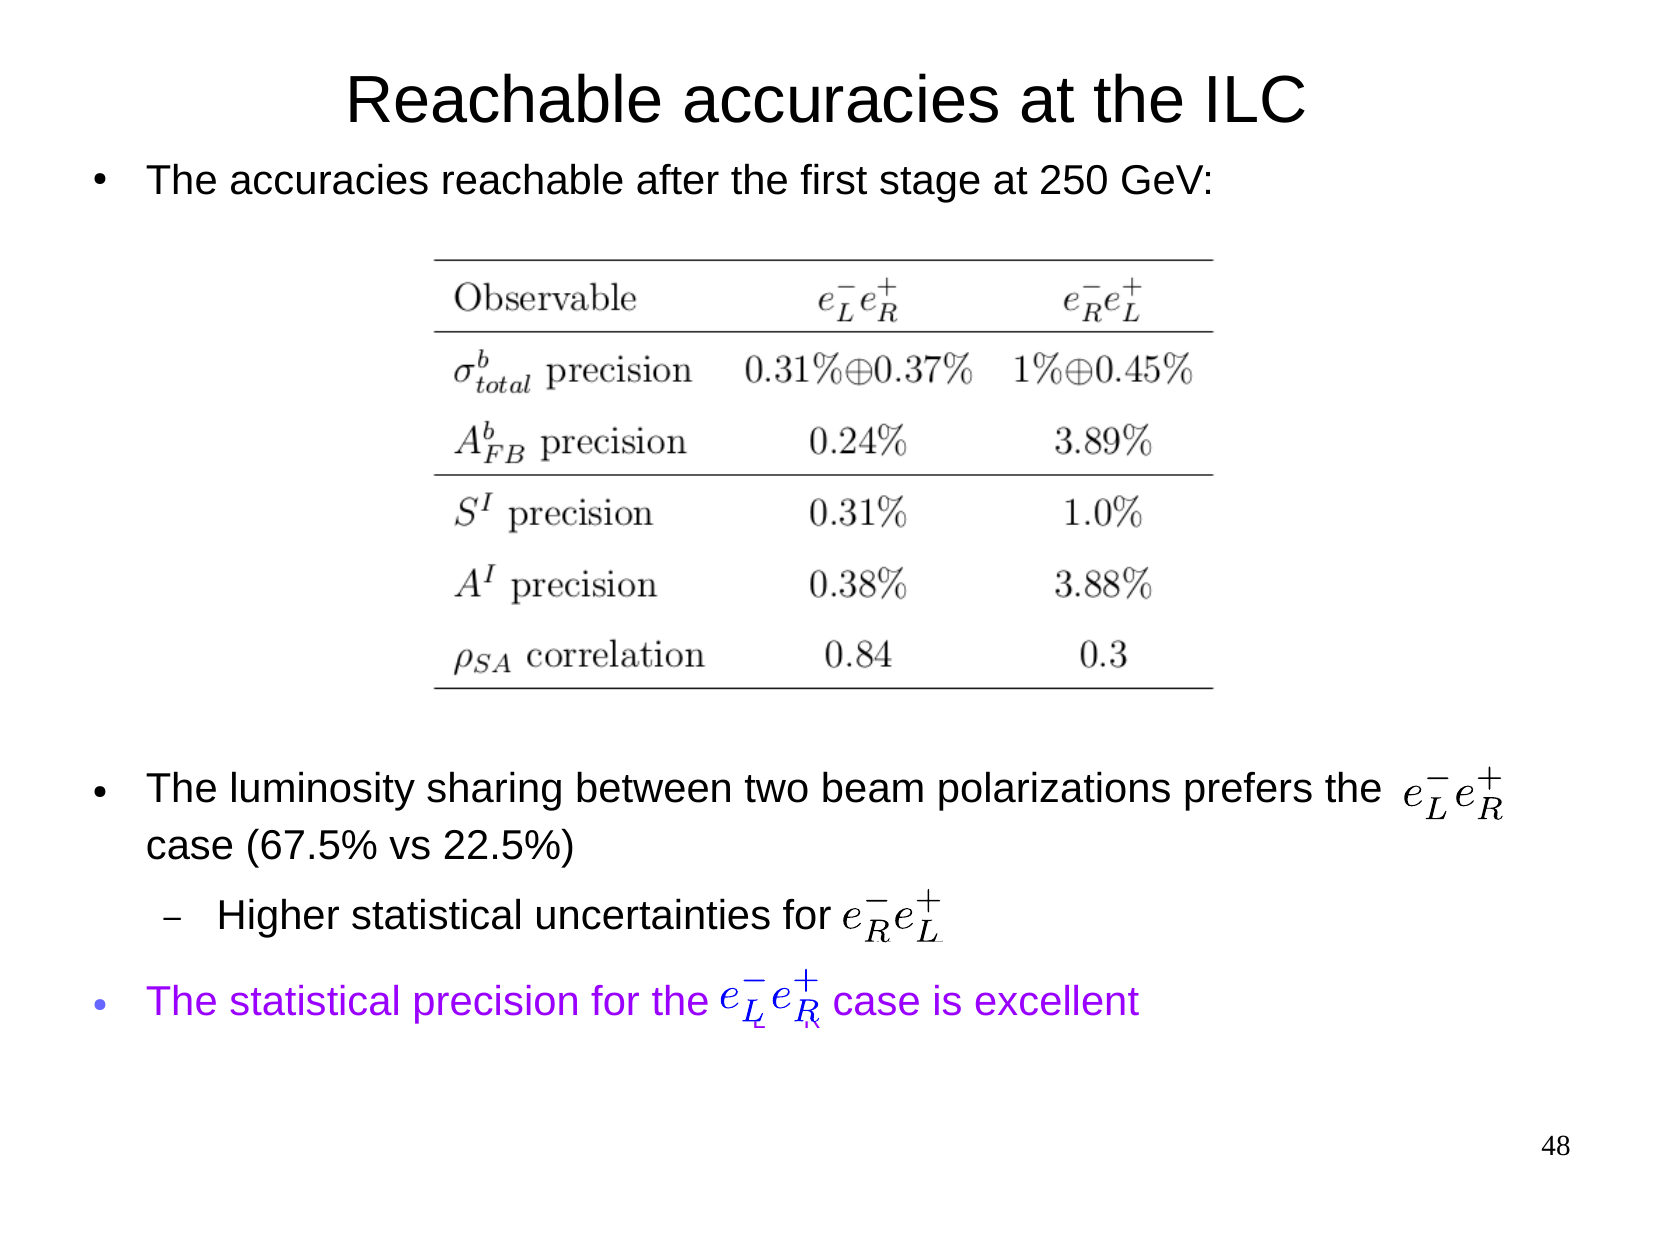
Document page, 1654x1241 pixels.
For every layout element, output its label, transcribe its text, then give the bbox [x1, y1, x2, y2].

text_box [718, 968, 820, 1023]
picture [379, 219, 1280, 744]
title Reachable accuracies at the ILC [82, 49, 1571, 151]
text_box [1402, 766, 1504, 820]
text_box [841, 888, 943, 943]
list The accuracies reachable after the first stage at 250 GeV: The luminosity sharing between two beam polarizations prefers the eLpR case (67.5% vs 22.5%) Higher statistical uncertainties for e-Re+L The statistical precision for the e-Le+R case is excellent [75, 156, 1568, 1185]
